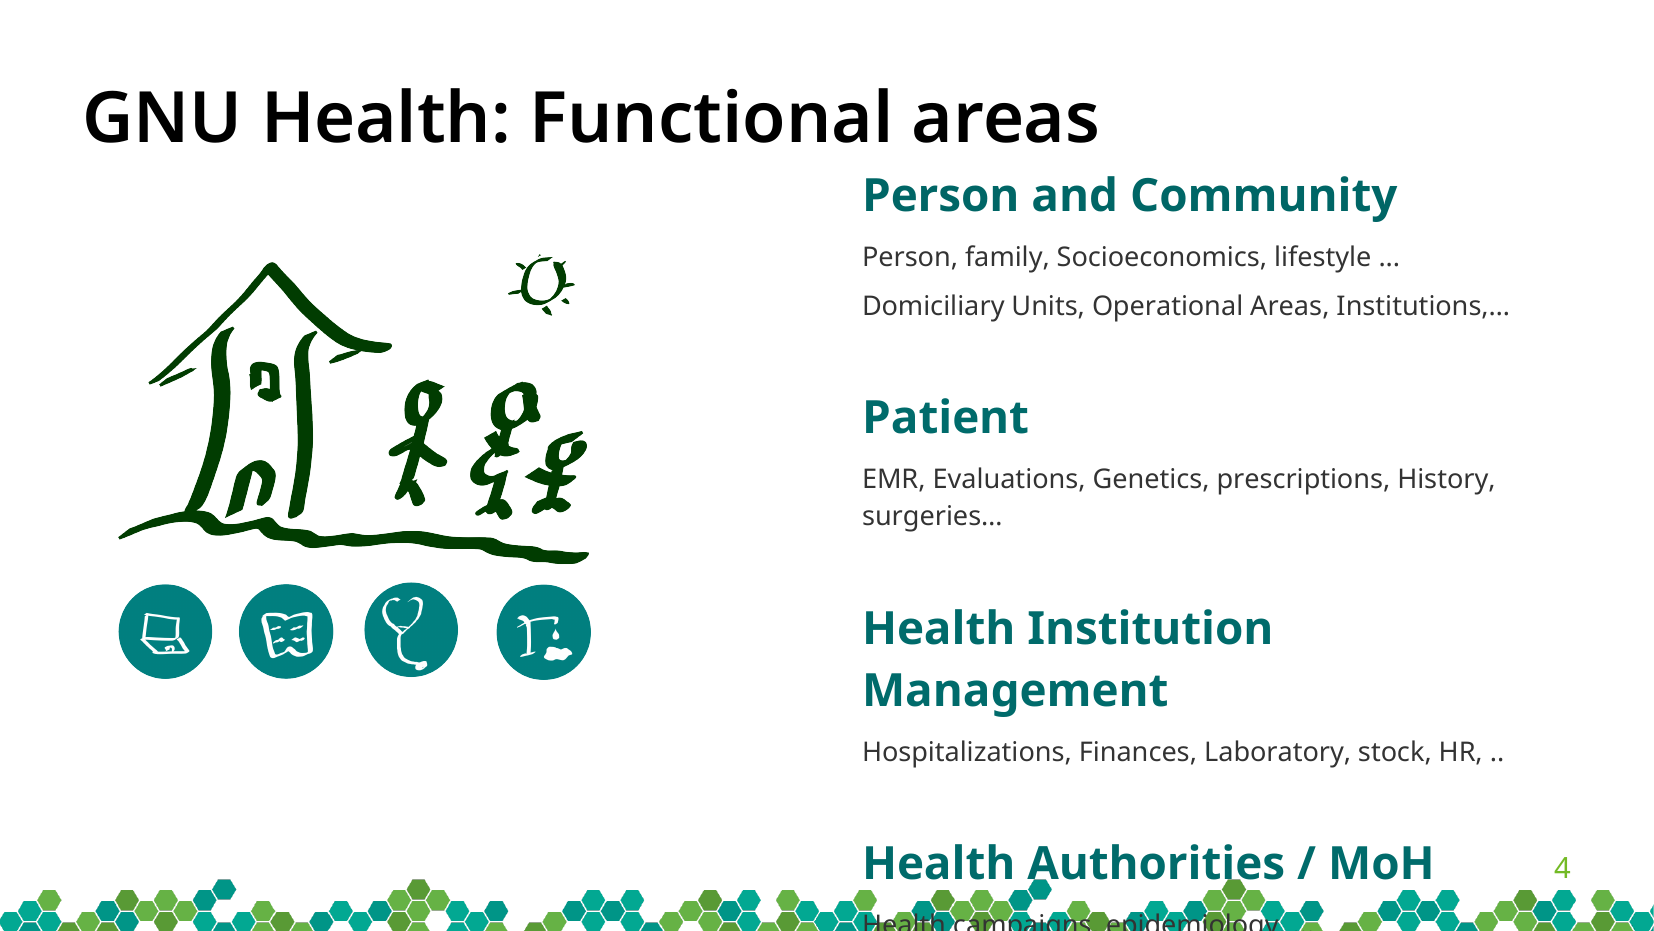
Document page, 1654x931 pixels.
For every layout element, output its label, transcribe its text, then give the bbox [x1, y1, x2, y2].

picture [1148, 921, 1156, 931]
picture [1066, 921, 1073, 931]
title GNU Health: Functional areas [82, 37, 1571, 193]
picture [1049, 921, 1057, 931]
picture [1252, 921, 1260, 931]
picture [986, 921, 993, 931]
picture [0, 871, 1654, 931]
picture [995, 921, 1002, 931]
picture [1212, 921, 1220, 931]
picture [867, 925, 877, 931]
picture [1126, 921, 1134, 931]
picture [118, 254, 591, 680]
picture [1011, 921, 1019, 931]
picture [1181, 921, 1188, 931]
picture [934, 921, 941, 931]
picture [1190, 921, 1197, 931]
list Person and Community Person, family, Socioeconomics, lifestyle ... Domiciliary Units, Operational Areas, Institutions,… Patient EMR, Evaluations, Genetics, prescriptions, History, surgeries… Health Institution Management Hospitalizations, Finances, Laboratory, stock, HR, .. Health Authorities / MoH Health campaigns, epidemiology, ... [862, 162, 1542, 891]
picture [1235, 921, 1243, 931]
